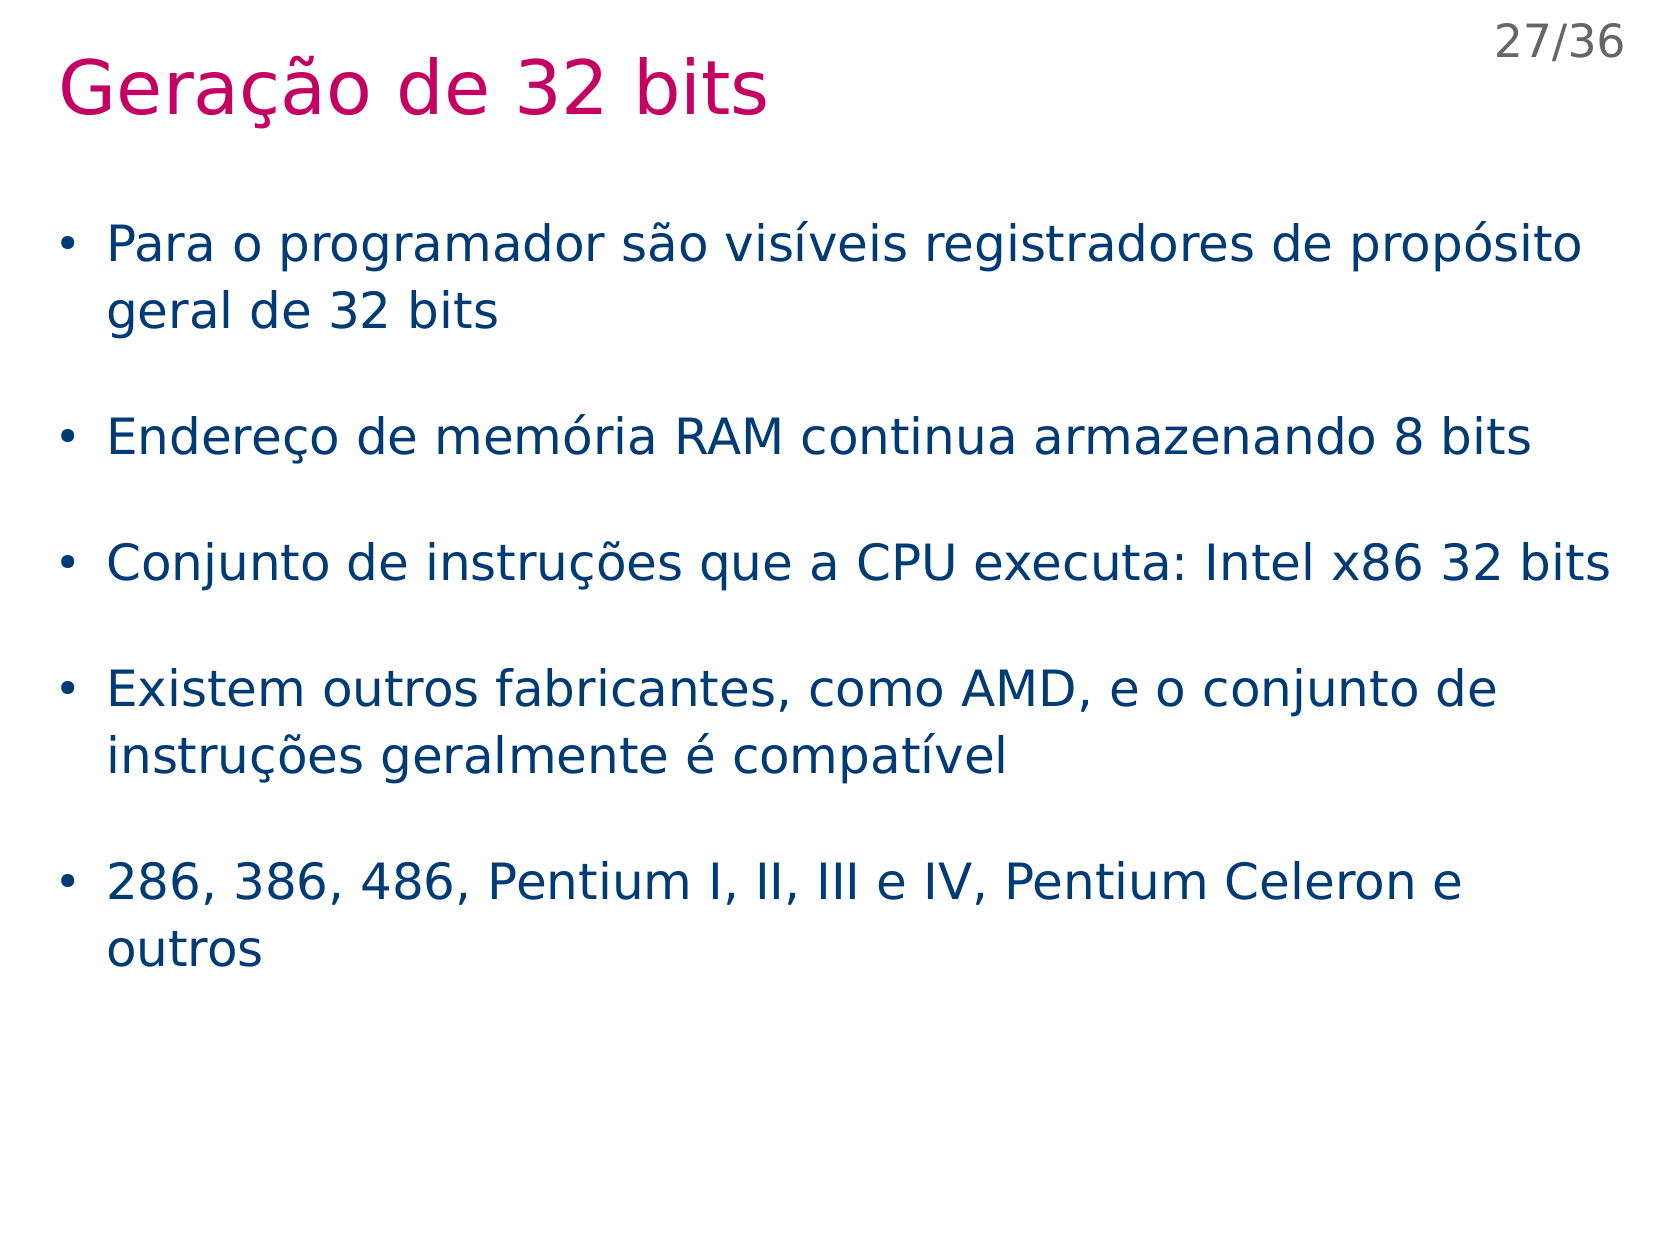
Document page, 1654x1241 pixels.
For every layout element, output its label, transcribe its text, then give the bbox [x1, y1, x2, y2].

title Geração de 32 bits [59, 29, 1625, 148]
list Para o programador são visíveis registradores de propósito geral de 32 bits Endereço de memória RAM continua armazenando 8 bits Conjunto de instruções que a CPU executa: Intel x86 32 bits Existem outros fabricantes, como AMD, e o conjunto de instruções geralmente é compatível 286, 386, 486, Pentium I, II, III e IV, Pentium Celeron e outros [59, 206, 1625, 1211]
